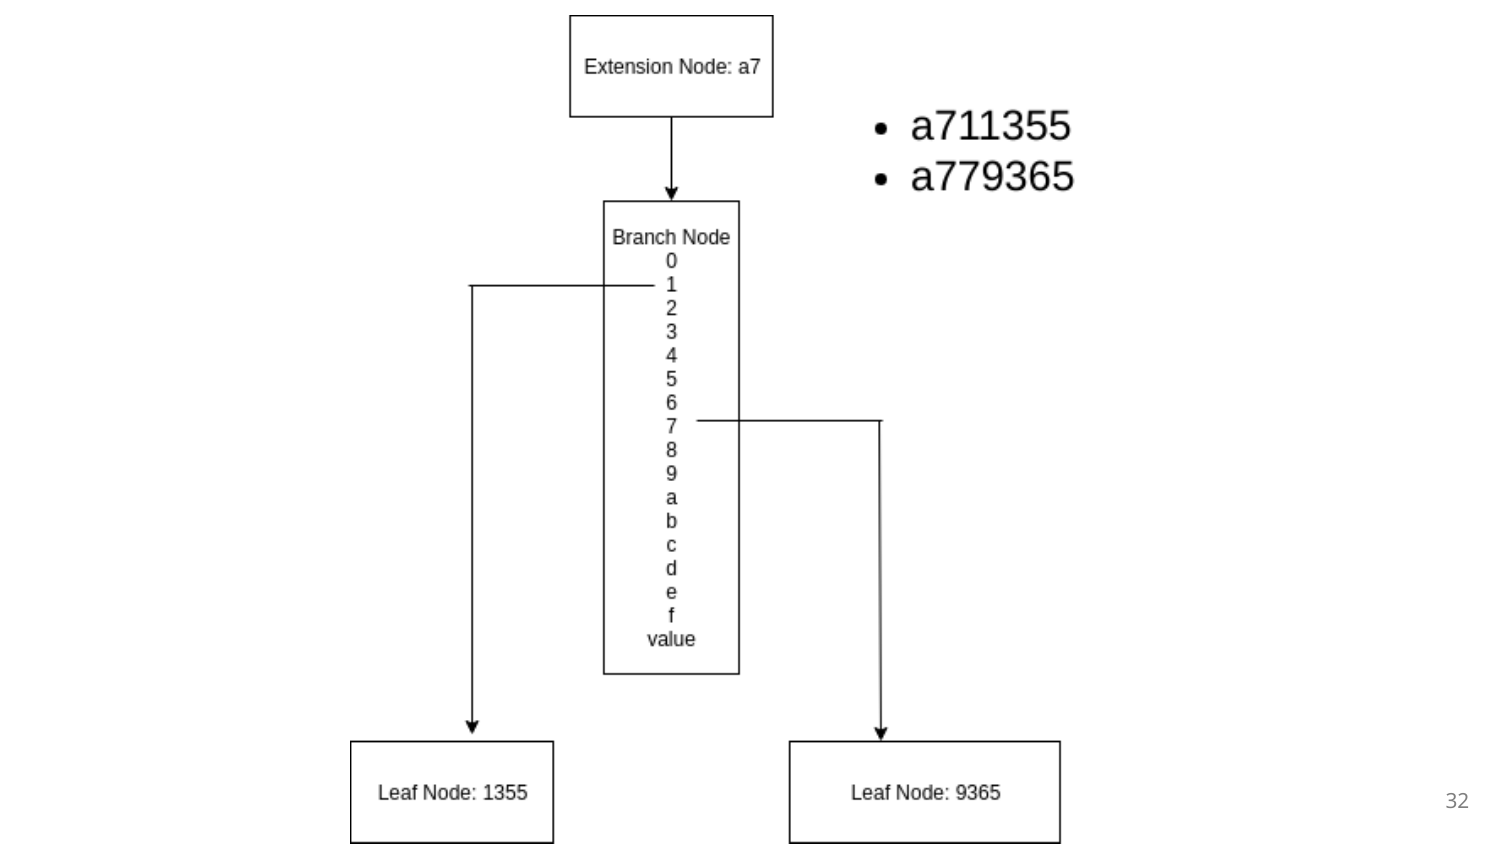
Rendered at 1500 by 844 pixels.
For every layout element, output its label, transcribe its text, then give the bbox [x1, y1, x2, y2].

picture [350, 15, 1095, 844]
slide_number <number> [1394, 769, 1484, 834]
